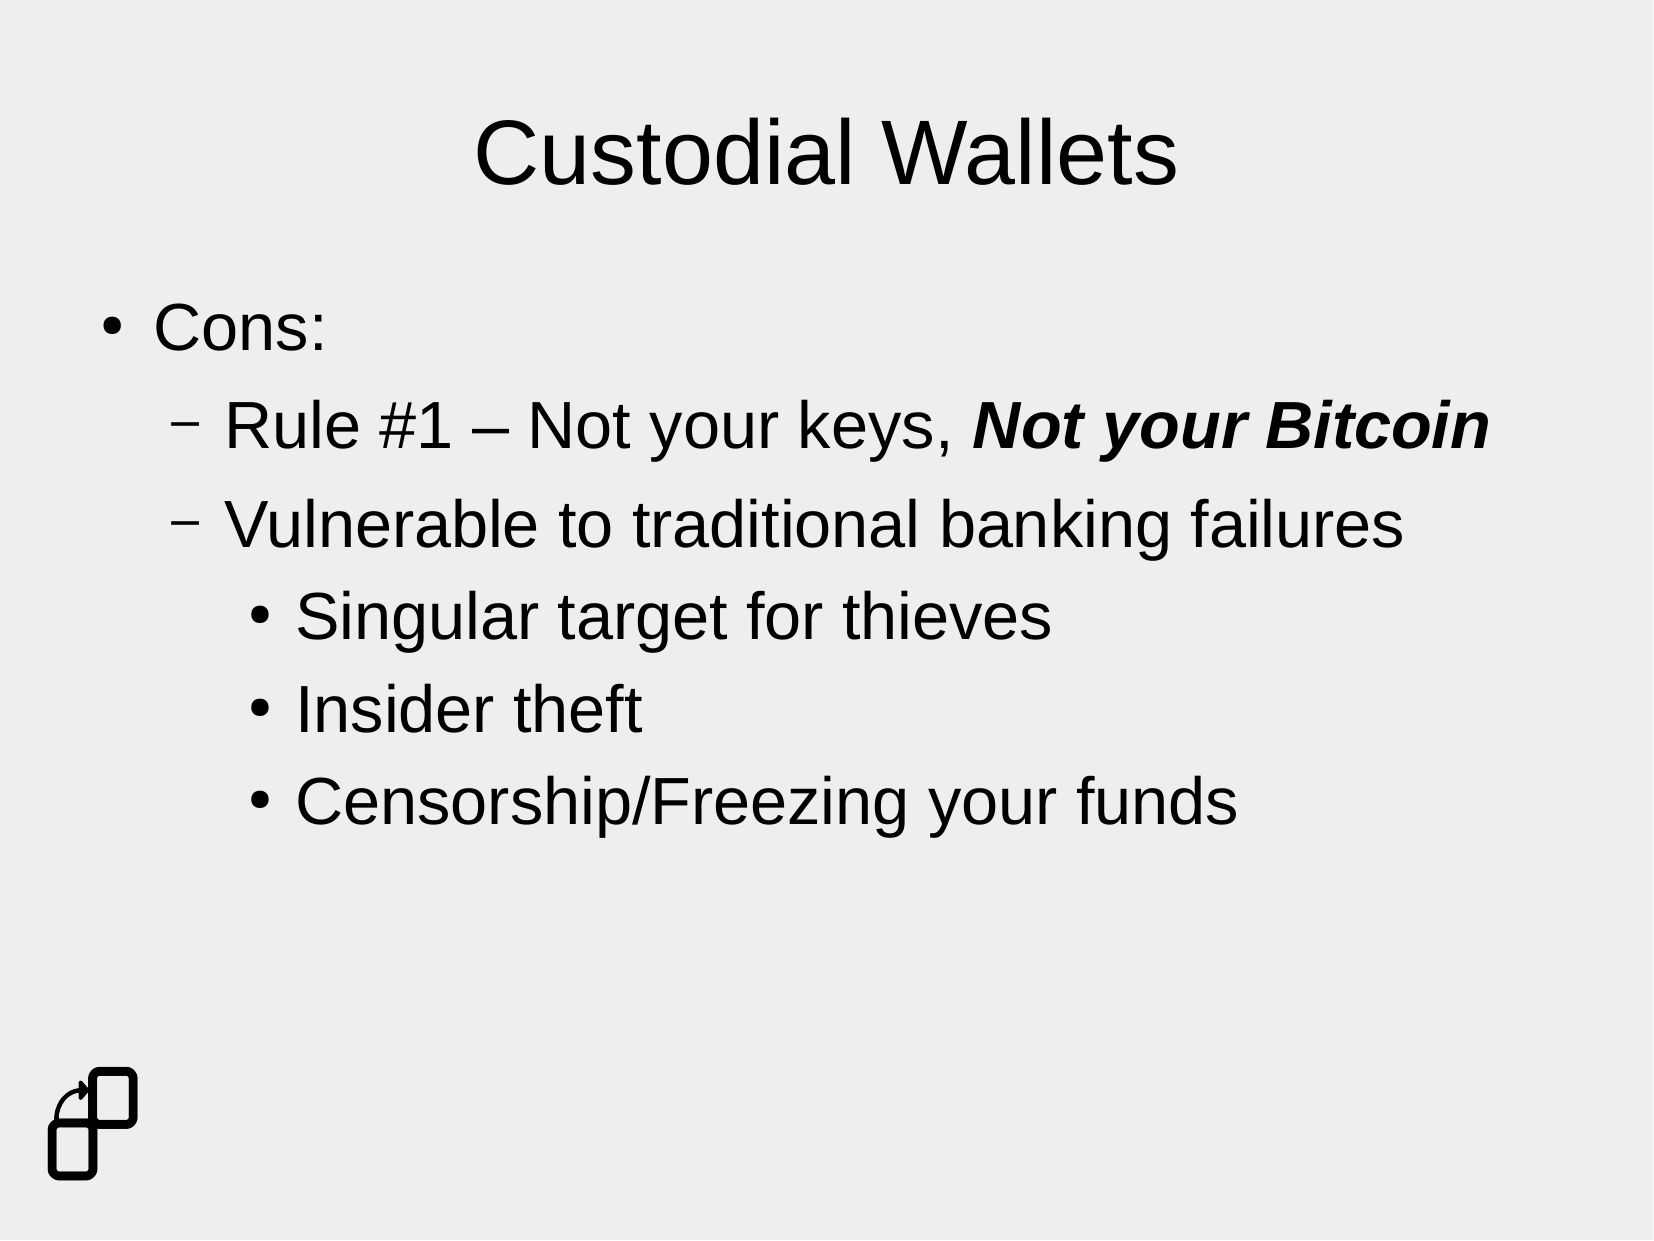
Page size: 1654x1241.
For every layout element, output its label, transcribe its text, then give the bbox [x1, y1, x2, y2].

title Custodial Wallets [82, 49, 1571, 257]
list Cons: Rule #1 – Not your keys, Not your Bitcoin Vulnerable to traditional banking failures Singular target for thieves Insider theft Censorship/Freezing your funds [82, 290, 1571, 1010]
picture [30, 1062, 153, 1186]
